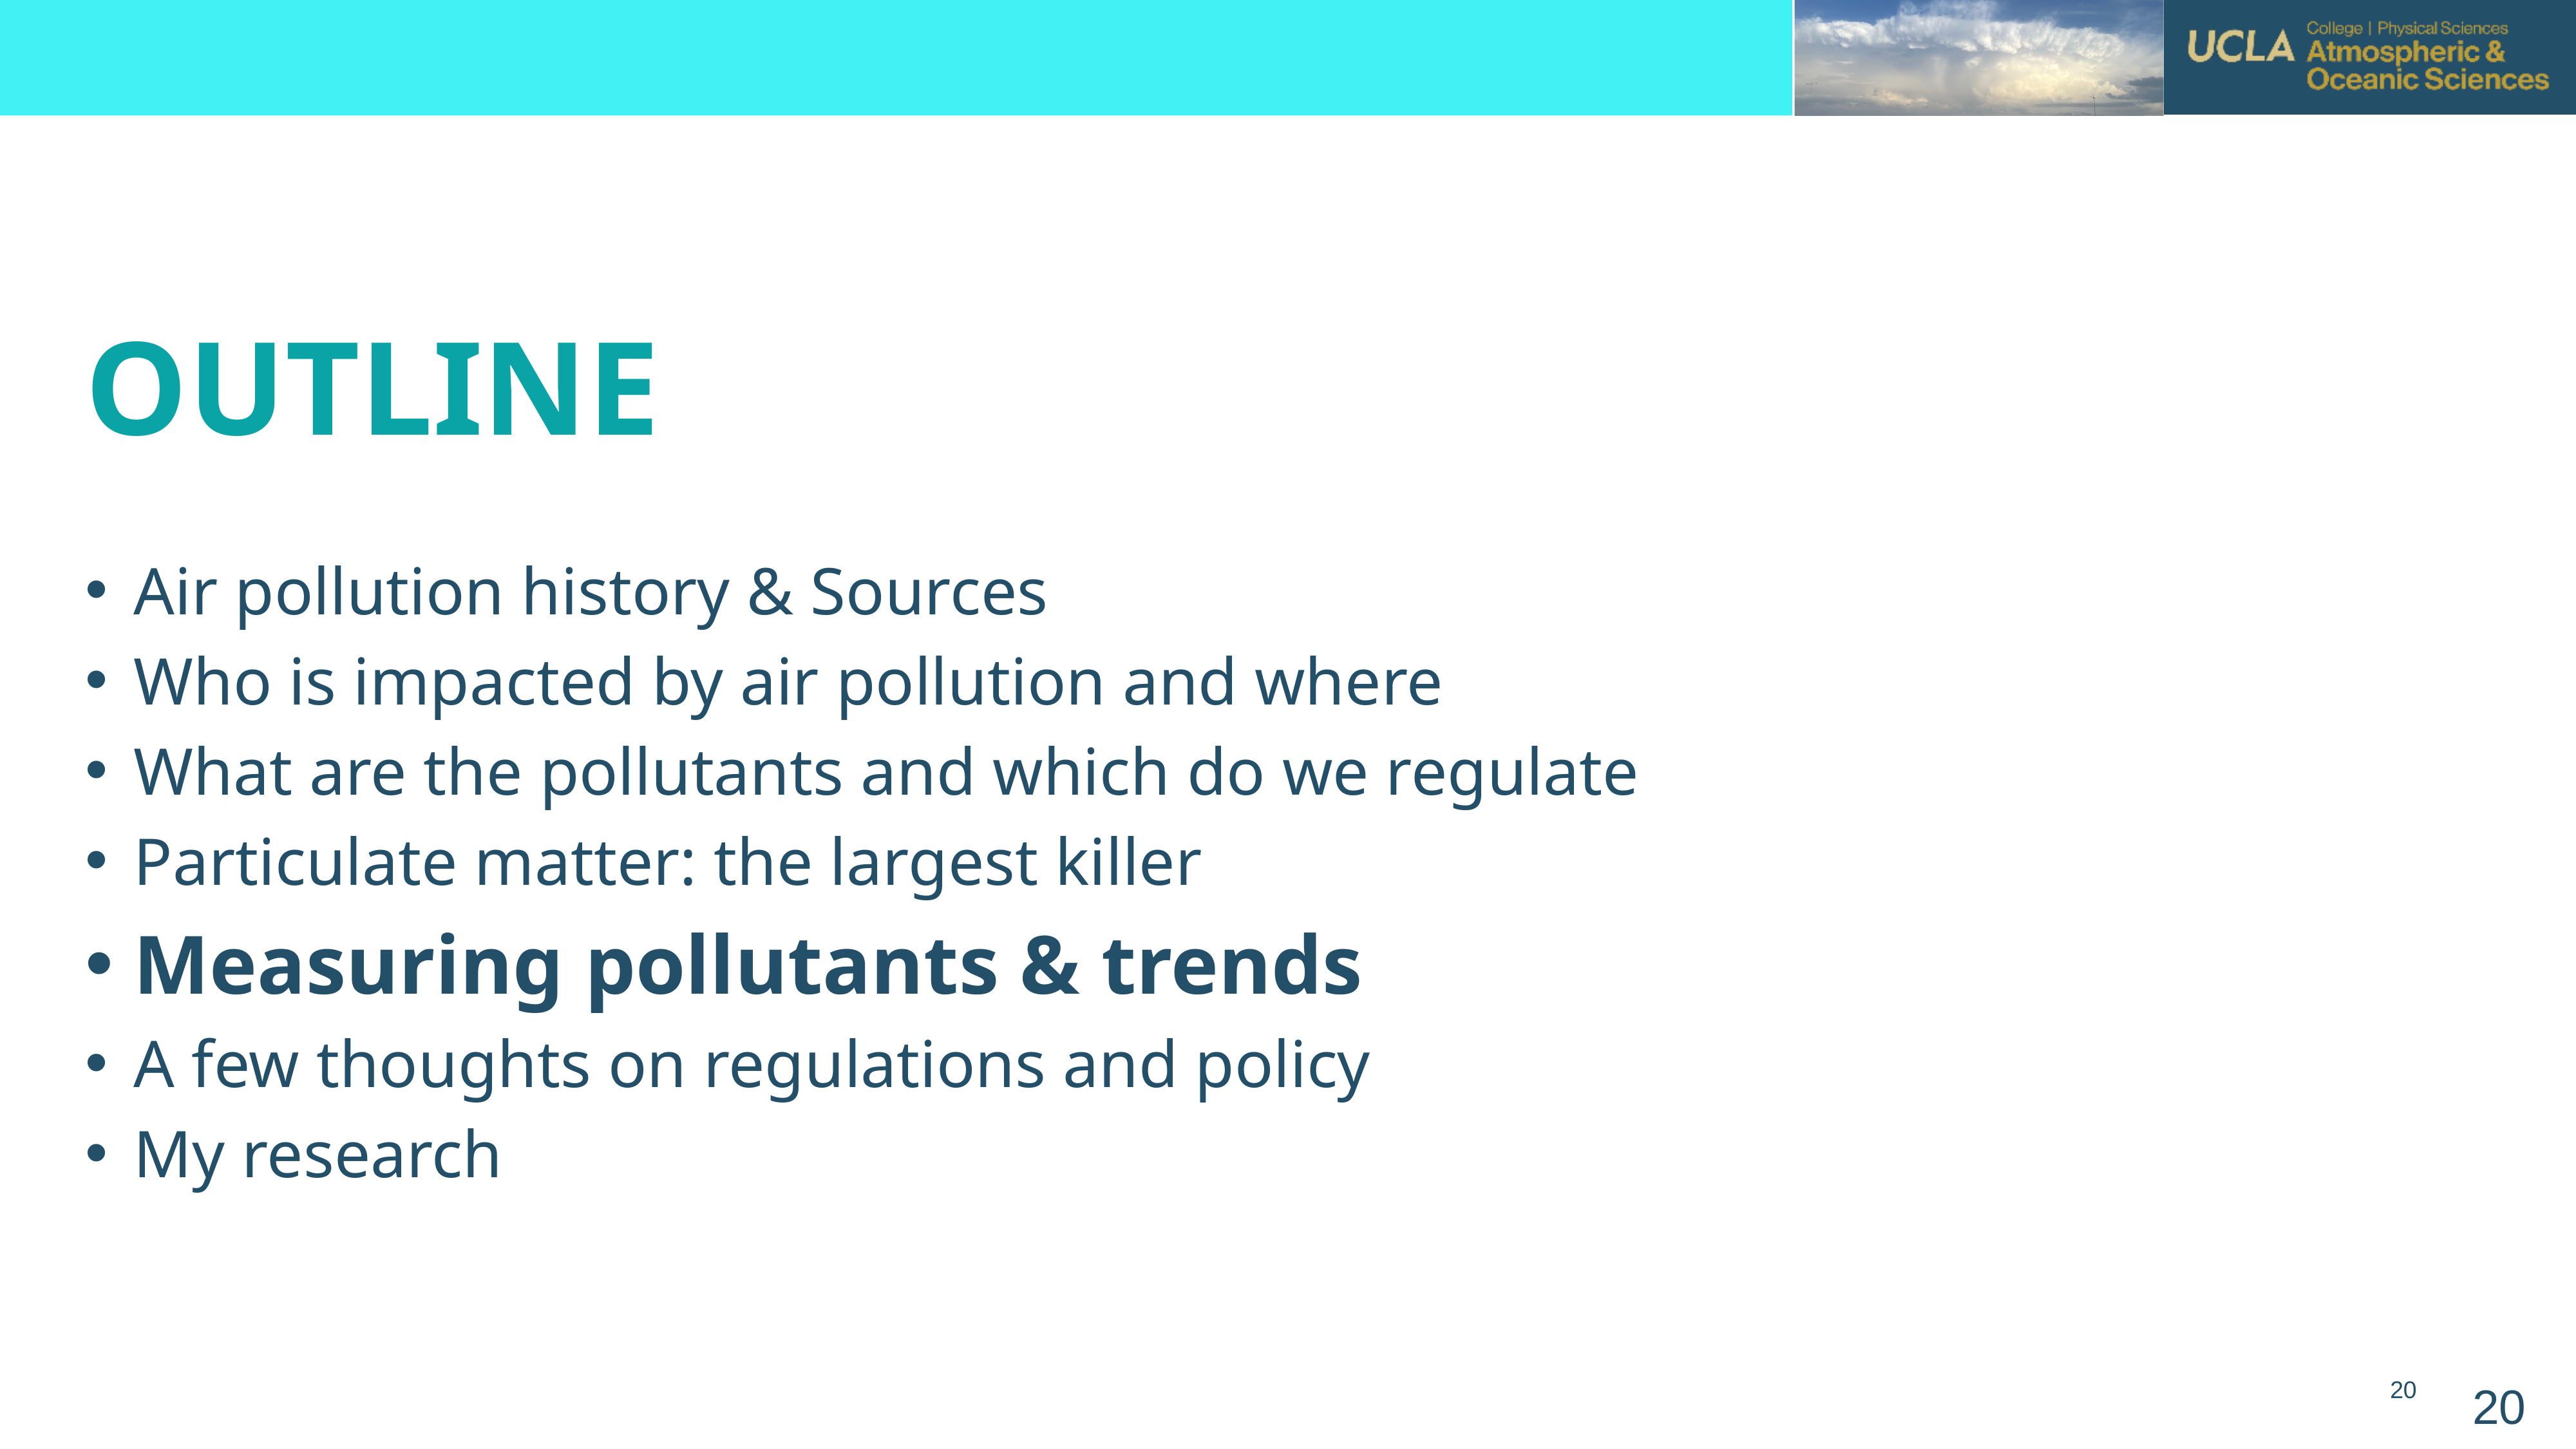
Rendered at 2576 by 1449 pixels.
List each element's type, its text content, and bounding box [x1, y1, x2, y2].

picture [1794, 0, 2576, 116]
list Air pollution history & Sources Who is impacted by air pollution and where What are the pollutants and which do we regulate Particulate matter: the largest killer Measuring pollutants & trends A few thoughts on regulations and policy My research [76, 545, 2520, 1240]
title Outline [76, 263, 2501, 505]
slide_number <number> [2380, 1369, 2540, 1447]
